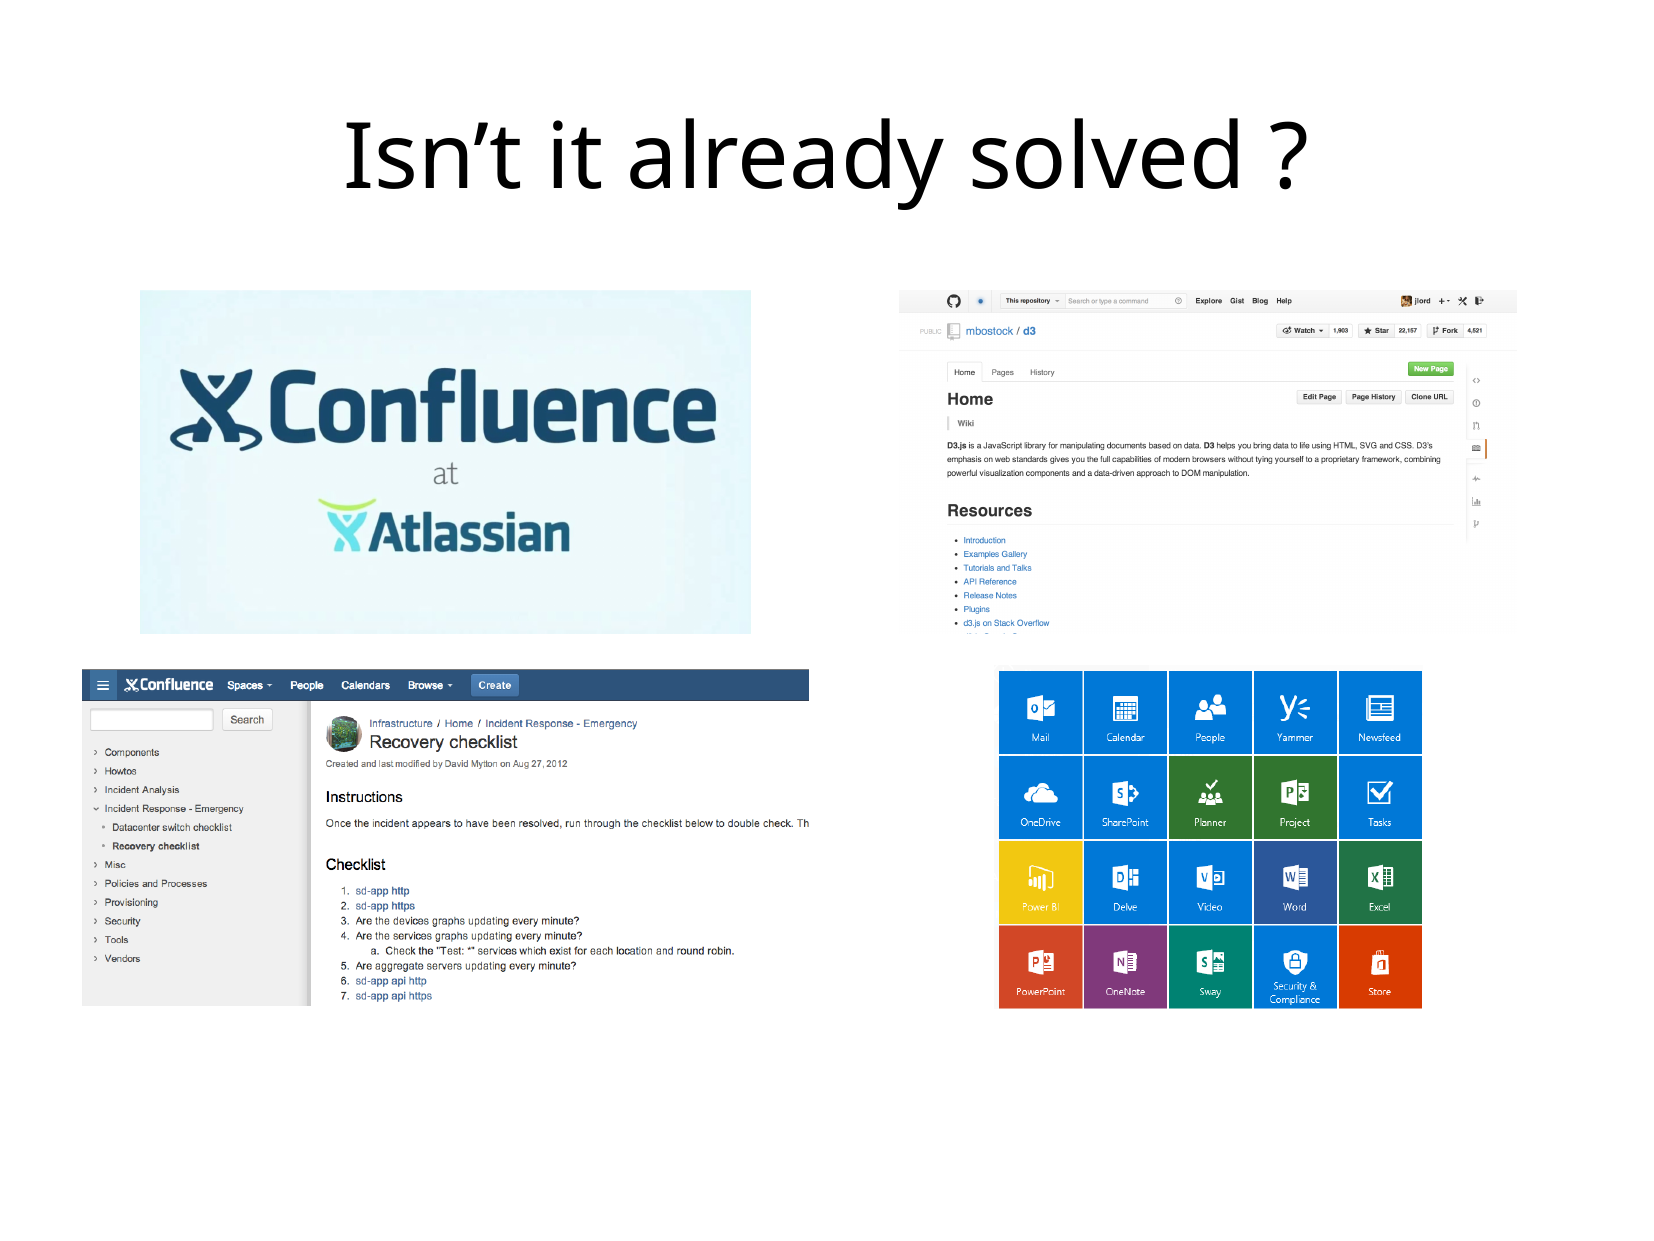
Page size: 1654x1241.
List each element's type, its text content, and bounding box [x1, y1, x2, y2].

picture [140, 290, 751, 634]
title Isn’t it already solved ? [82, 49, 1571, 257]
picture [82, 669, 809, 1006]
picture [994, 665, 1423, 1009]
picture [899, 290, 1517, 634]
